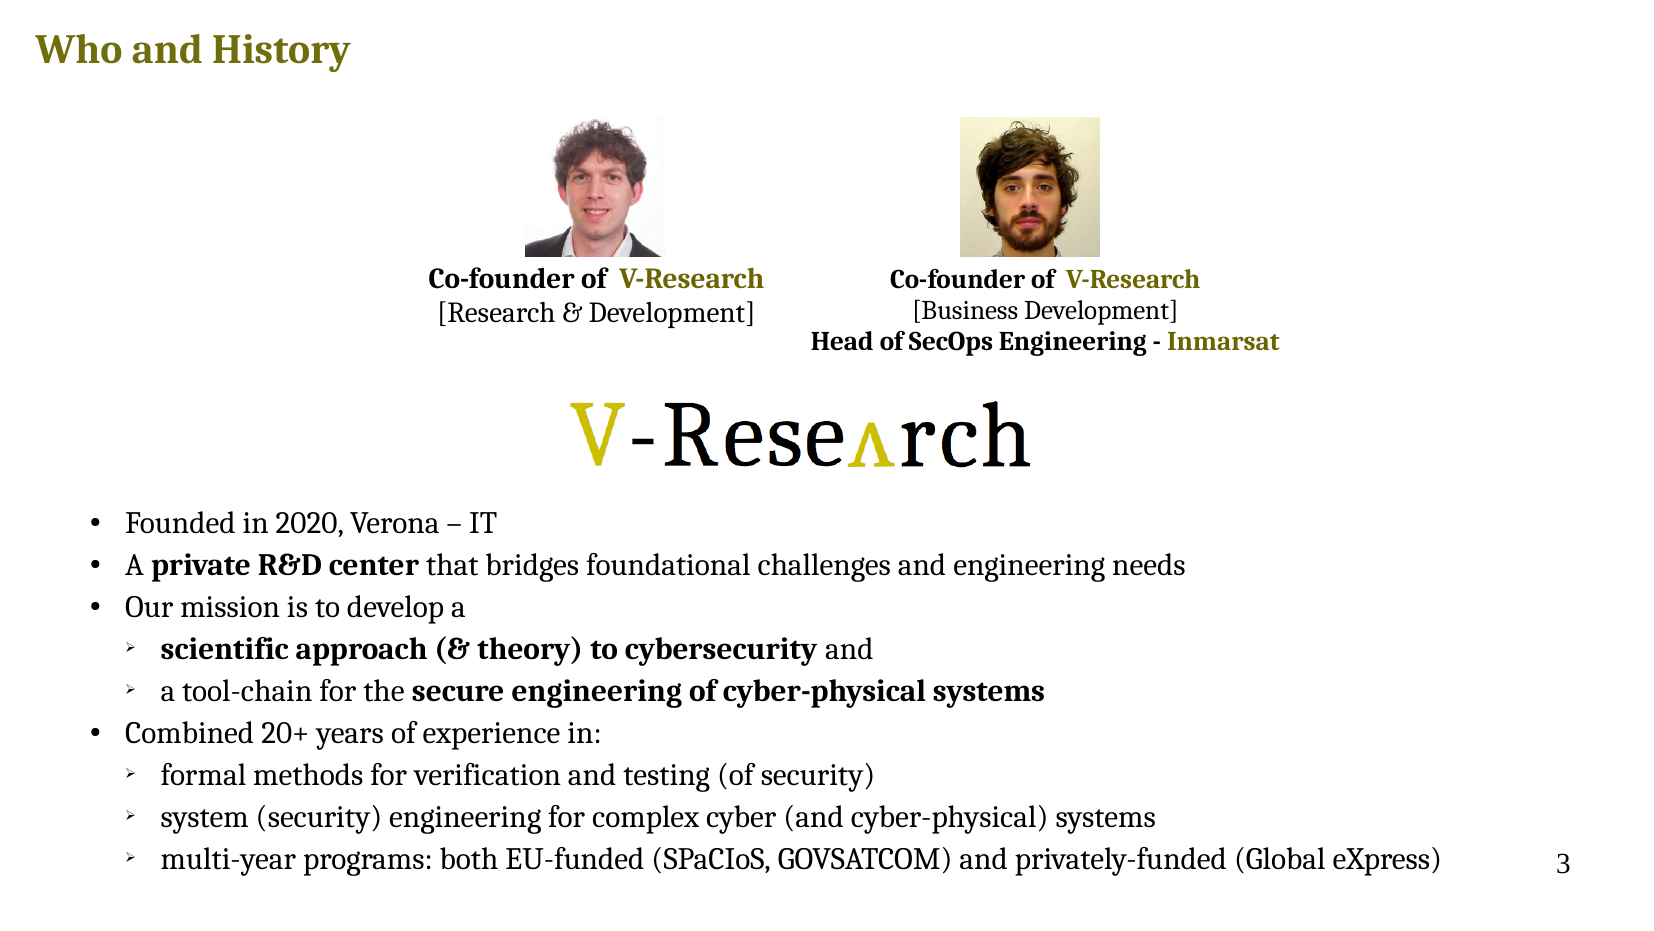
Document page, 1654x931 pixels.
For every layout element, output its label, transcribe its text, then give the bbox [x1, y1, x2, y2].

text_box Who and History [20, 18, 1621, 83]
text_box Co-founder of V-Research [Business Development] Head of SecOps Engineering - Inmarsat [796, 256, 1306, 367]
text_box Founded in 2020, Verona – IT A private R&D center that bridges foundational challenges and engineering needs Our mission is to develop a scientific approach (& theory) to cybersecurity and a tool-chain for the secure engineering of cyber-physical systems Combined 20+ years of experience in: formal methods for verification and testing (of security) system (security) engineering for complex cyber (and cyber-physical) systems multi-year programs: both EU-funded (SPaCIoS, GOVSATCOM) and privately-funded (Global eXpress) [75, 498, 1531, 892]
picture [960, 117, 1100, 256]
picture [525, 117, 665, 254]
picture [564, 396, 1036, 472]
text_box Co-founder of V-Research [Research & Development] [413, 254, 792, 339]
